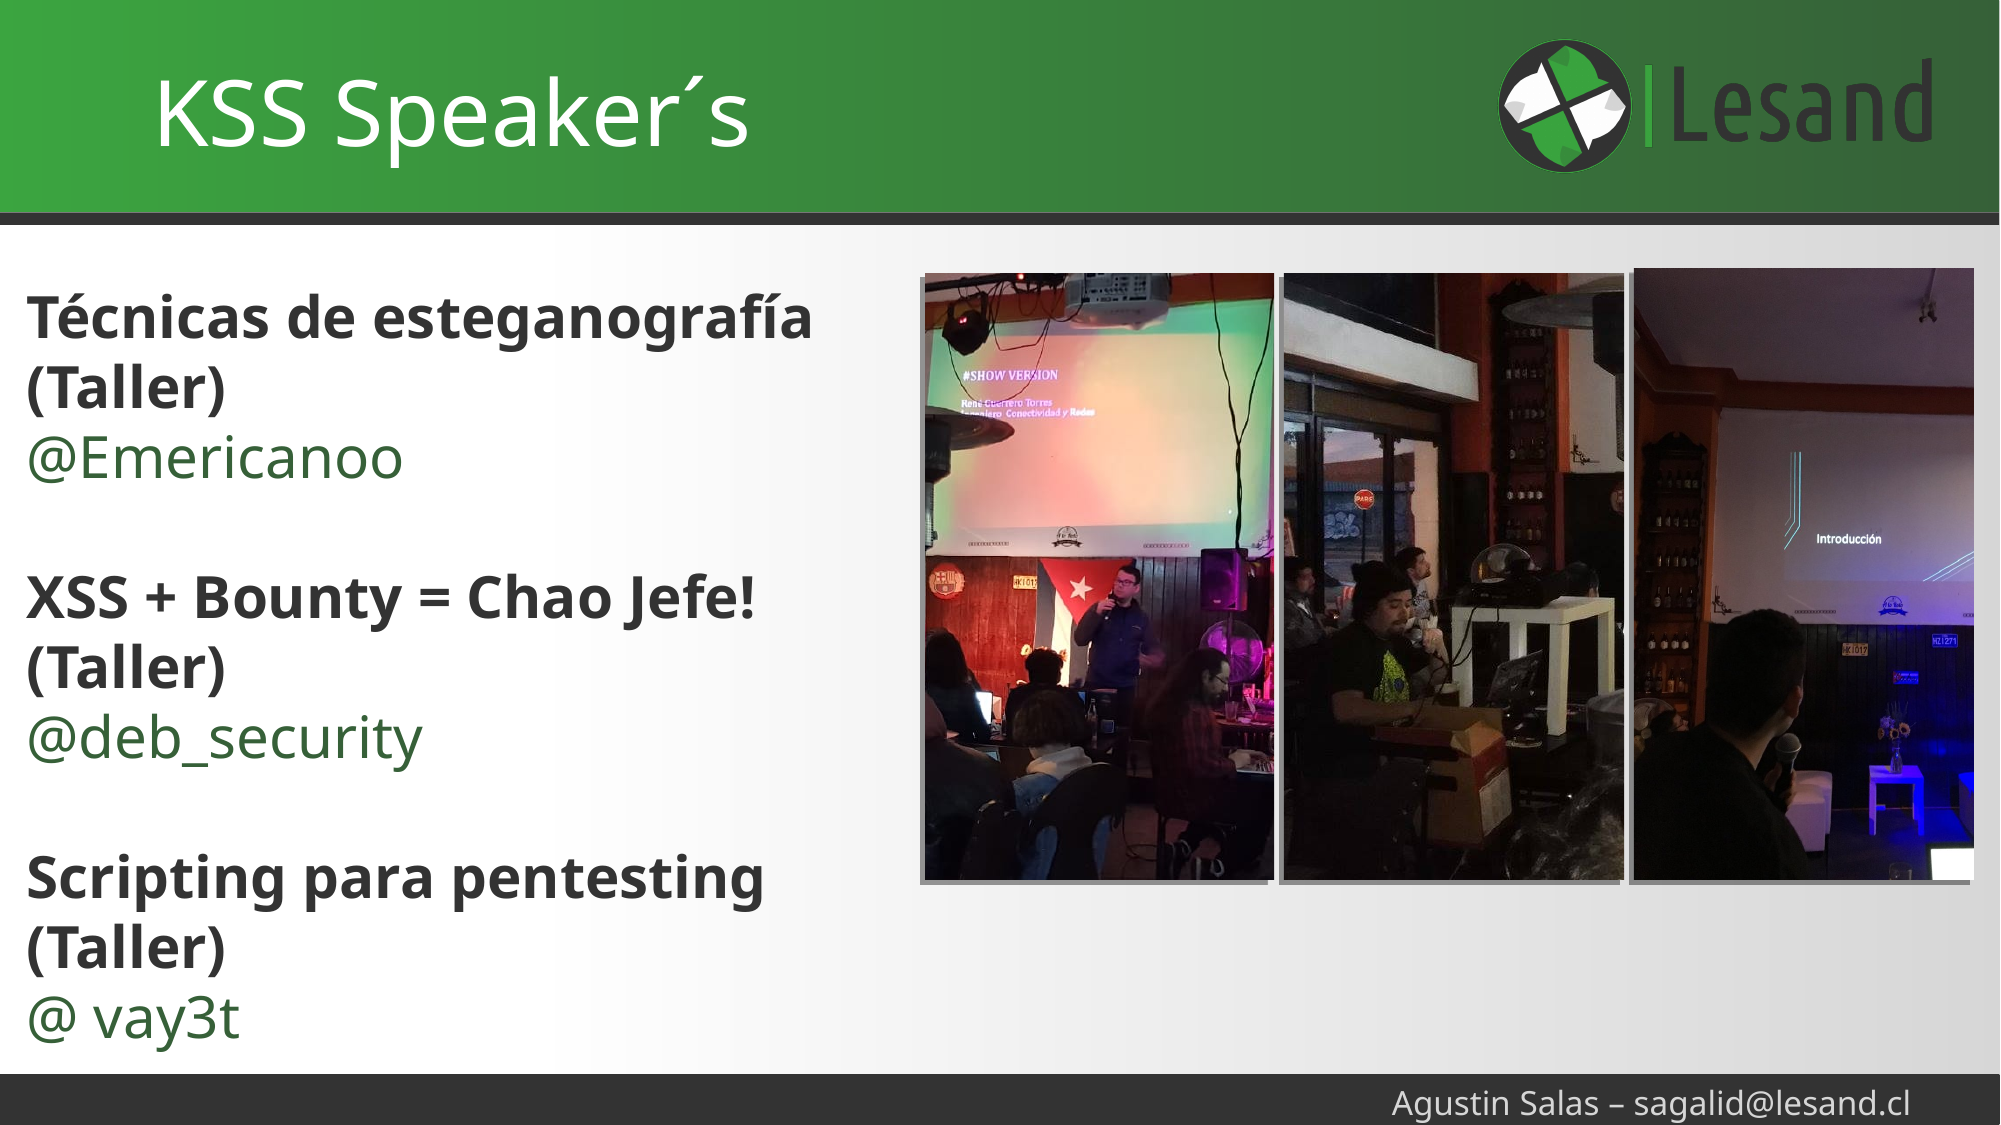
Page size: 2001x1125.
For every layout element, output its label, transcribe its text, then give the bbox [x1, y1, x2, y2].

picture [1283, 273, 1625, 880]
text_box KSS Speaker´s [137, 59, 1863, 174]
picture [1633, 259, 1974, 880]
text_box Técnicas de esteganografía (Taller) @Emericanoo XSS + Bounty = Chao Jefe! (Taller) @deb_security Scripting para pentesting (Taller) @ vay3t [11, 273, 916, 1058]
picture [1479, 26, 1996, 186]
picture [925, 273, 1275, 880]
